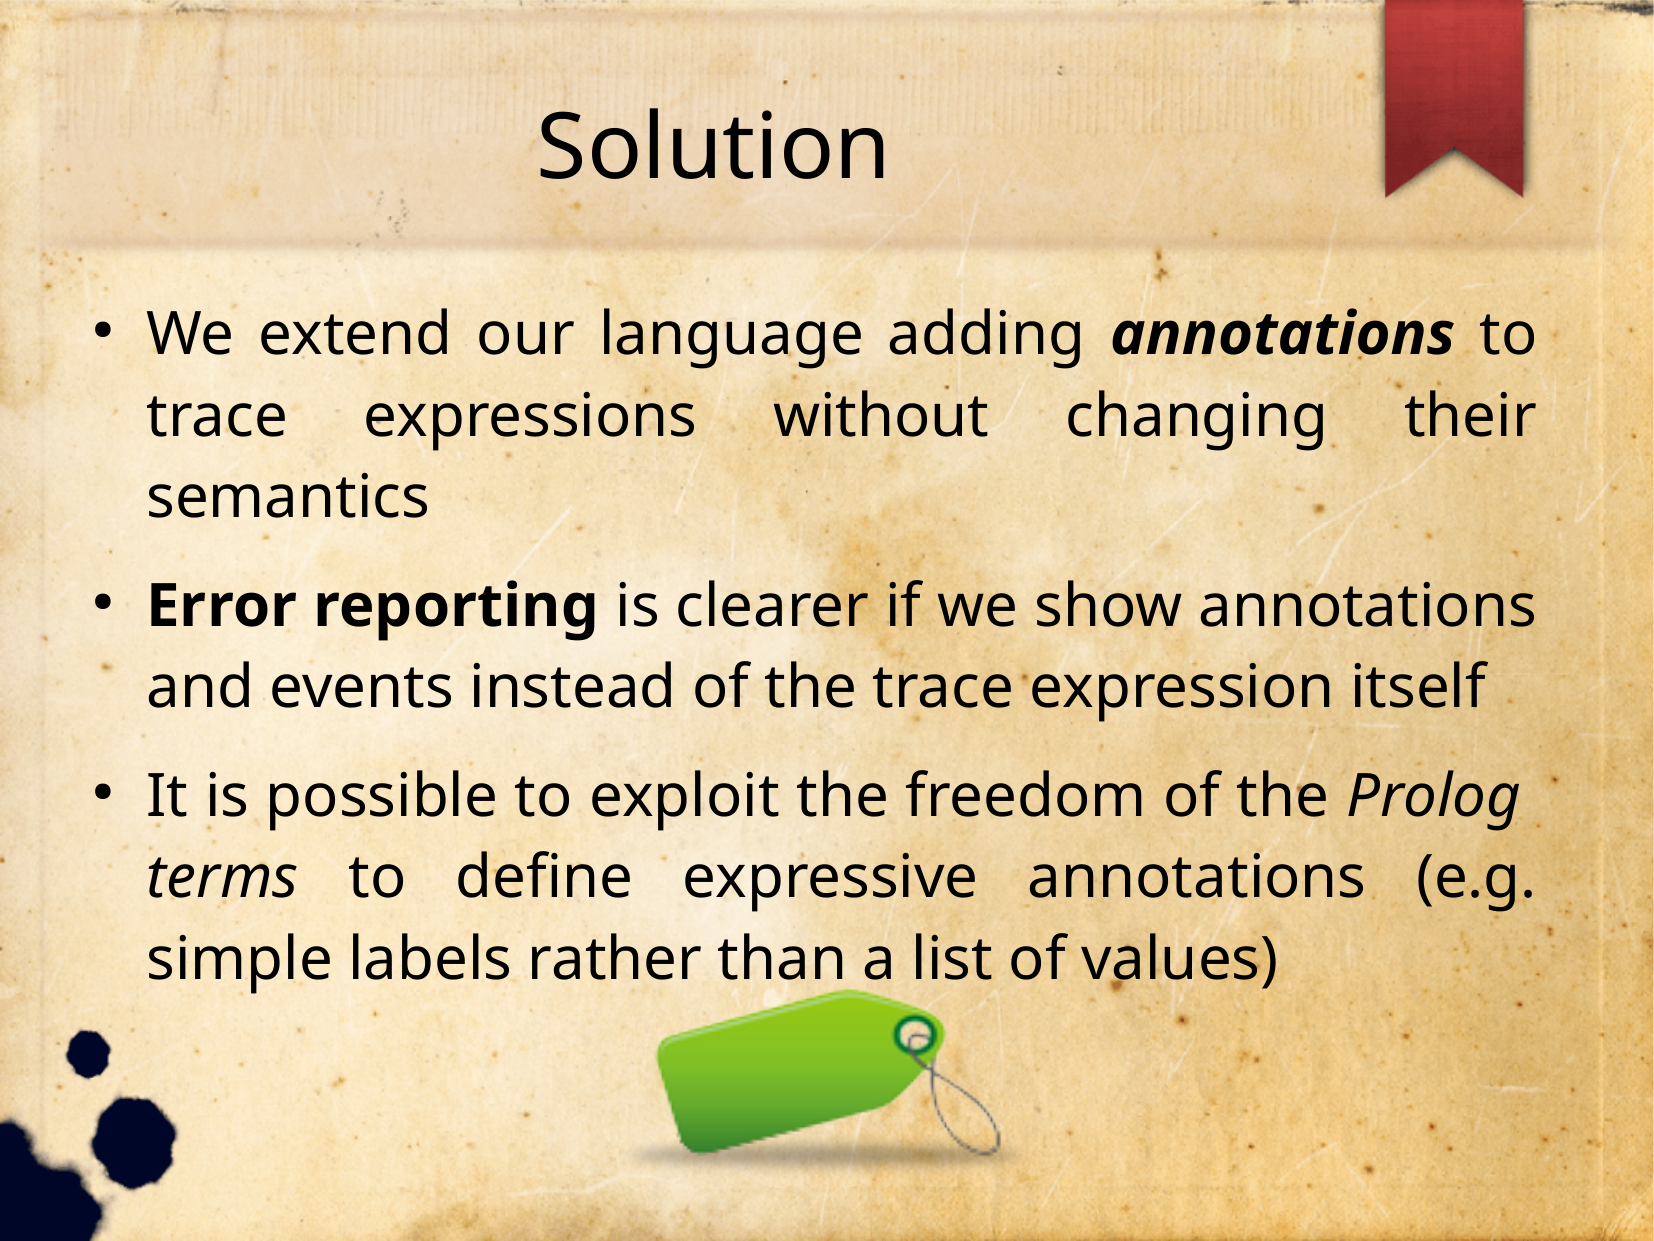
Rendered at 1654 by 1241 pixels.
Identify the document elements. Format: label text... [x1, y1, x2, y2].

list We extend our language adding annotations to trace expressions without changing their semantics Error reporting is clearer if we show annotations and events instead of the trace expression itself It is possible to exploit the freedom of the Prolog terms to define expressive annotations (e.g. simple labels rather than a list of values) [82, 290, 1538, 1010]
title Solution [82, 49, 1347, 237]
picture [0, 0, 1654, 1241]
